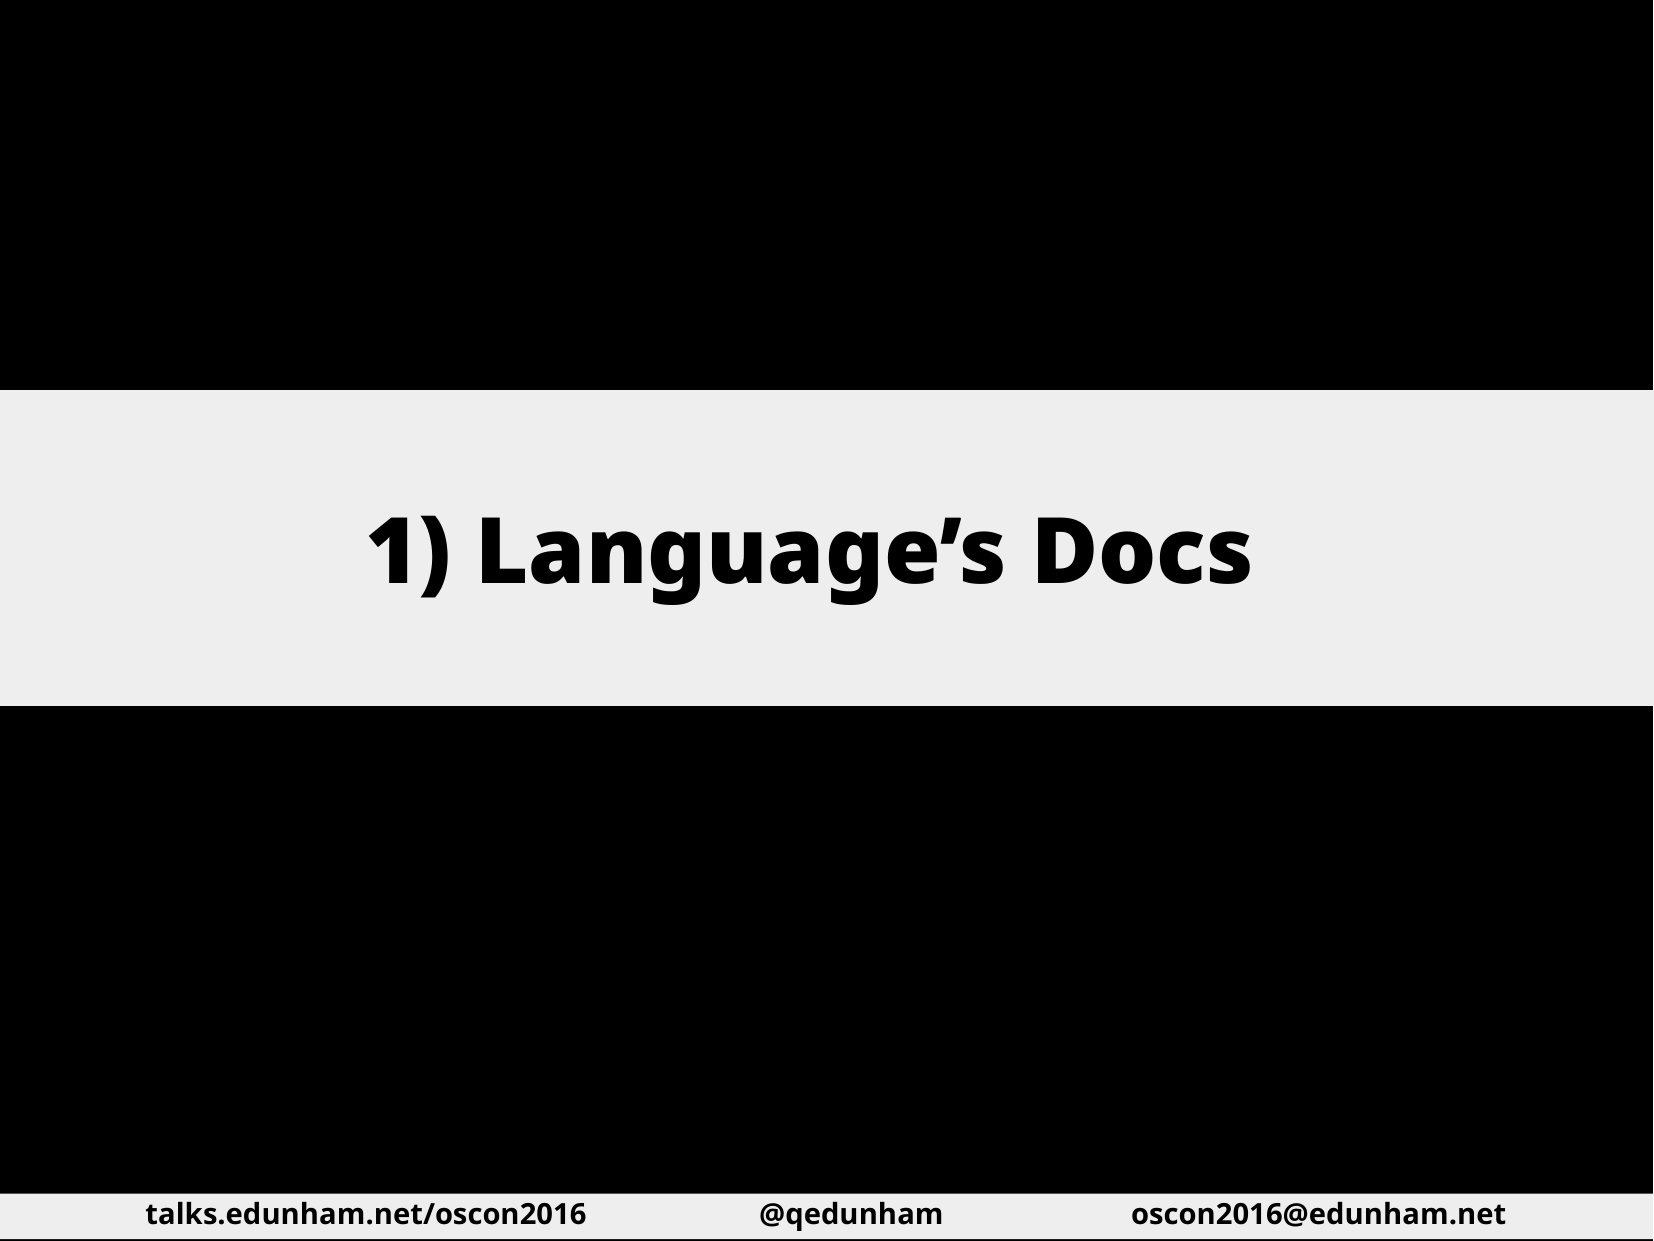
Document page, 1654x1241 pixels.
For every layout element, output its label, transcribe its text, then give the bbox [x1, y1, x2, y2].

title 1) Language’s Docs [0, 390, 1621, 706]
